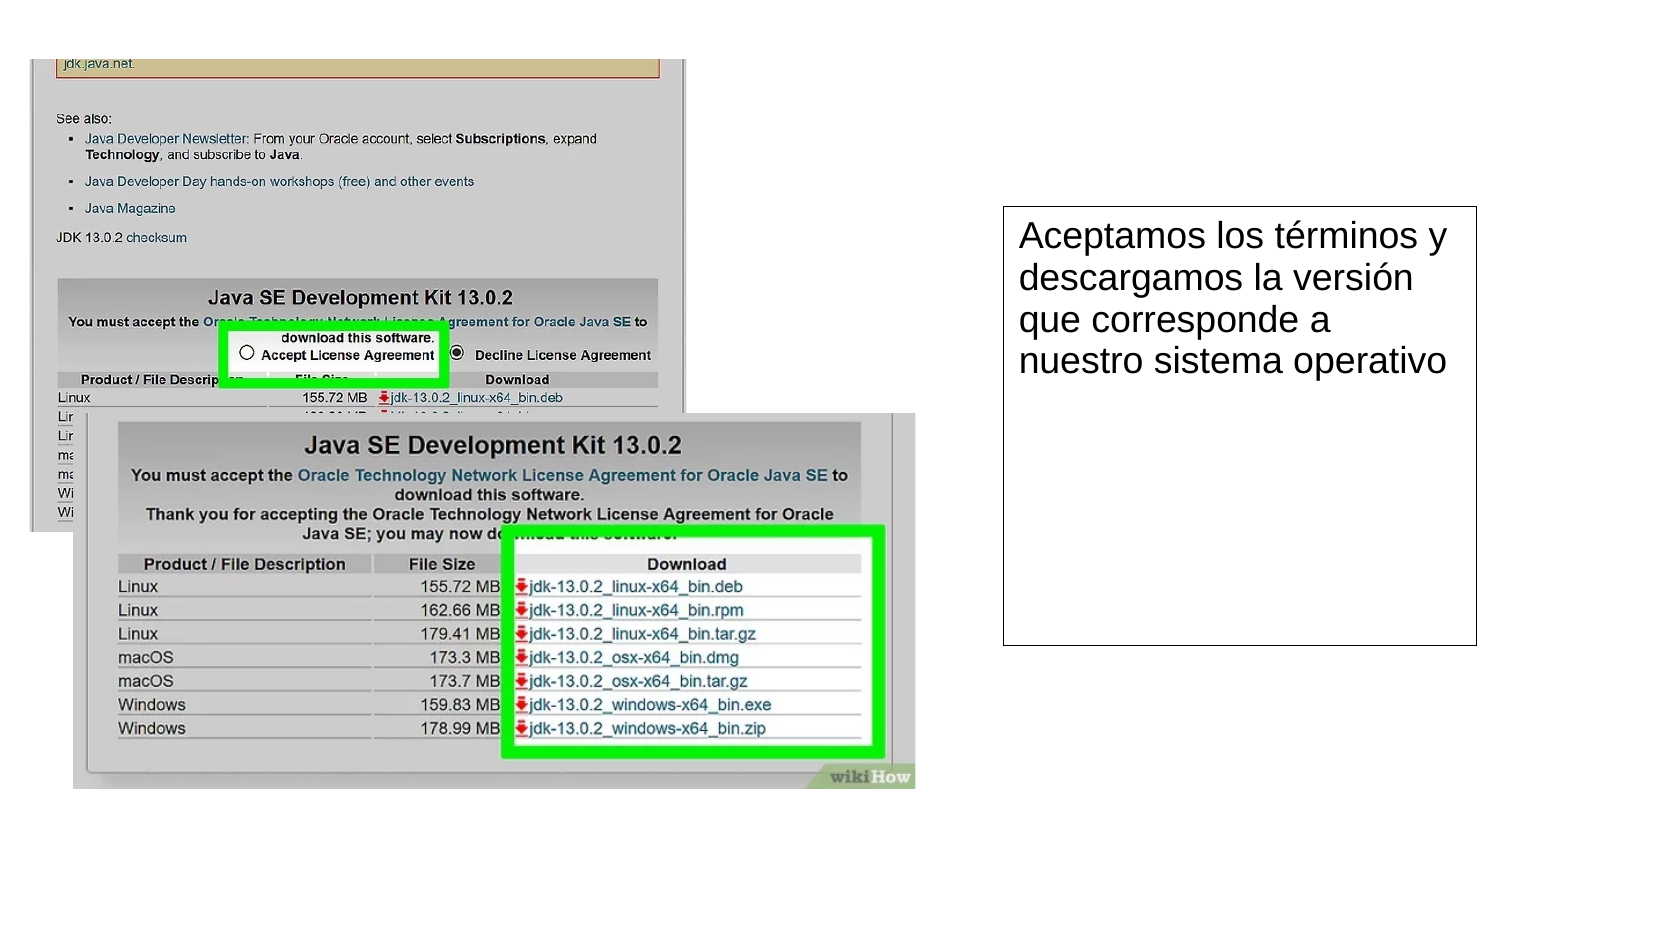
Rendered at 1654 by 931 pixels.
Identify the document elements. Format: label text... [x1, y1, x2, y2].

picture [29, 59, 916, 790]
text_box Aceptamos los términos y descargamos la versión que corresponde a nuestro sistema operativo [1003, 206, 1477, 646]
